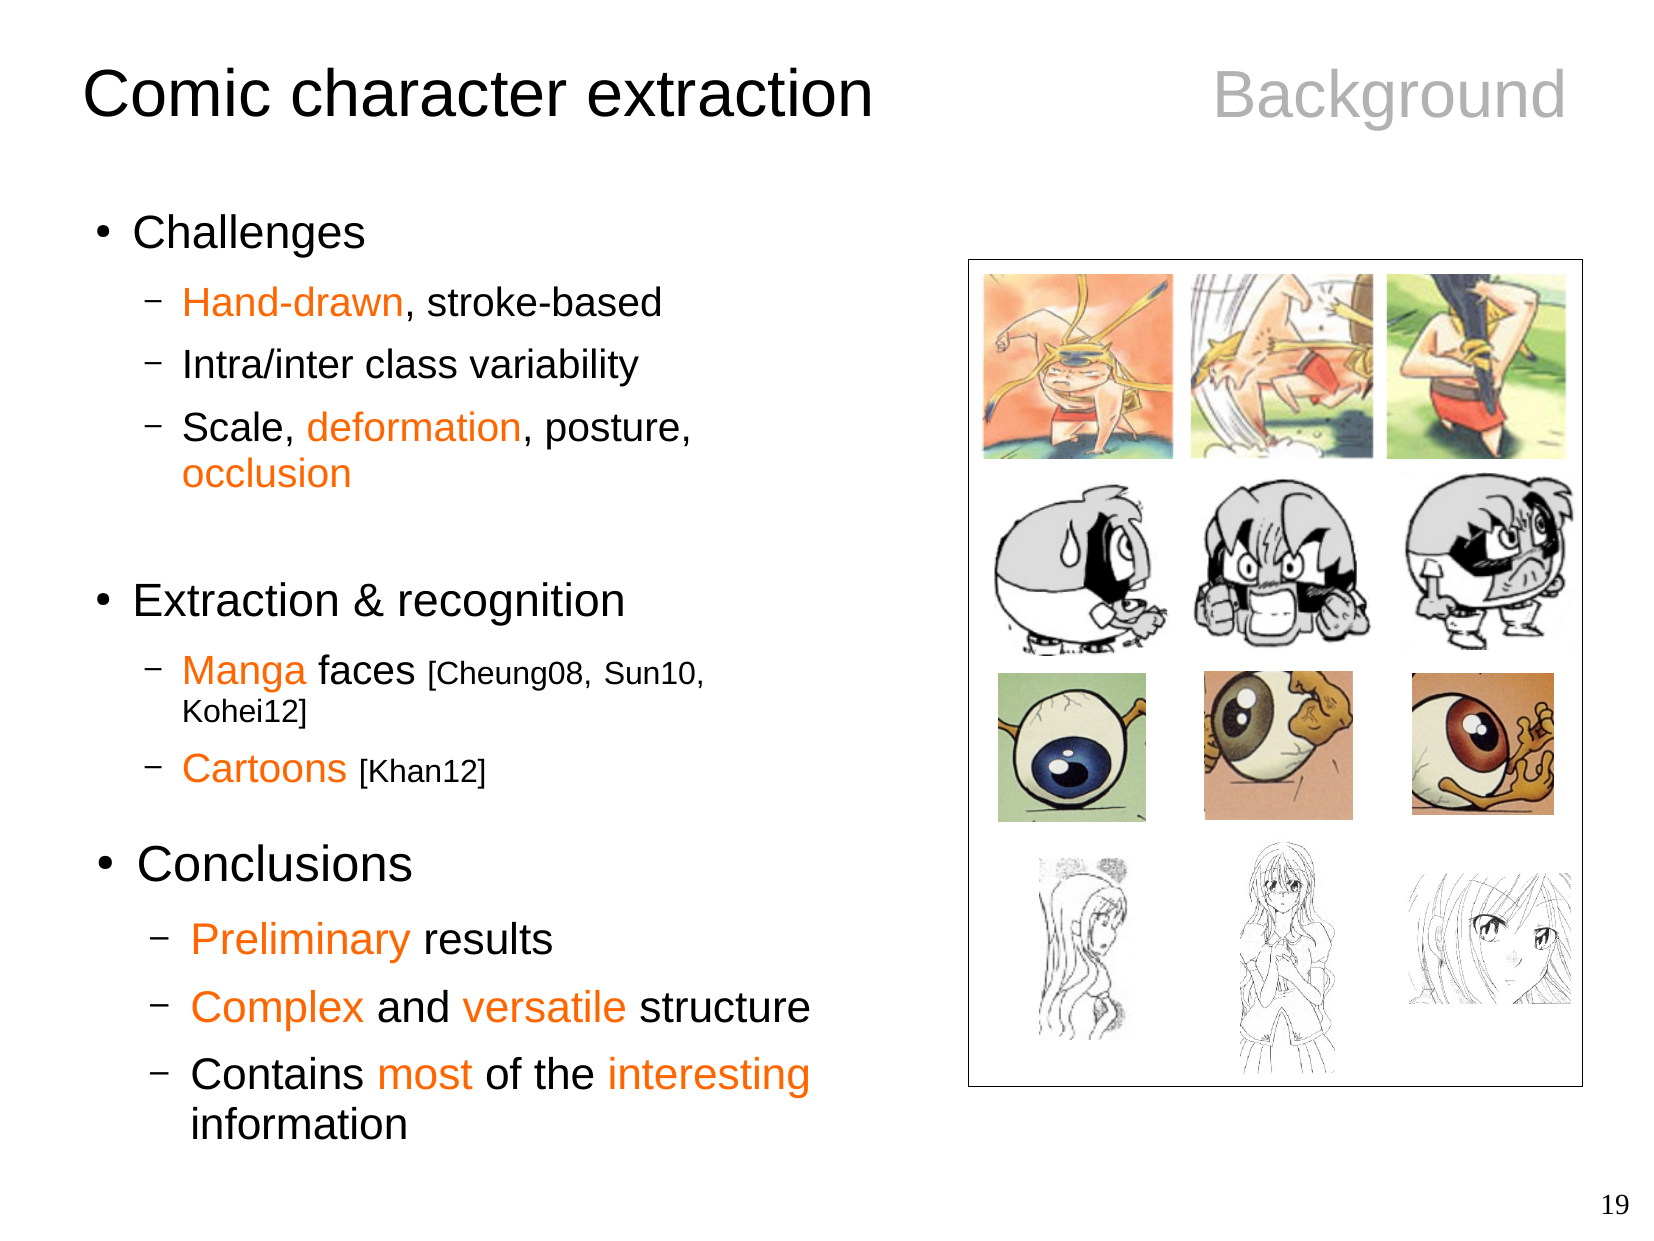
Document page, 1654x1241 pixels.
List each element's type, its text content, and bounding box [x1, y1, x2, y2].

list Conclusions Preliminary results Complex and versatile structure Contains most of the interesting information [82, 835, 816, 1170]
picture [980, 274, 1568, 459]
picture [998, 673, 1146, 822]
picture [1192, 477, 1371, 656]
picture [1240, 838, 1335, 1080]
picture [992, 478, 1170, 656]
picture [1399, 472, 1577, 650]
list Challenges Hand-drawn, stroke-based Intra/inter class variability Scale, deformation, posture, occlusion Extraction & recognition Manga faces [Cheung08, Sun10, Kohei12] Cartoons [Khan12] [82, 206, 809, 792]
title Comic character extraction [82, 47, 1571, 140]
picture [1405, 873, 1571, 1004]
picture [1204, 671, 1353, 820]
picture [1039, 858, 1135, 1040]
picture [1412, 673, 1554, 815]
